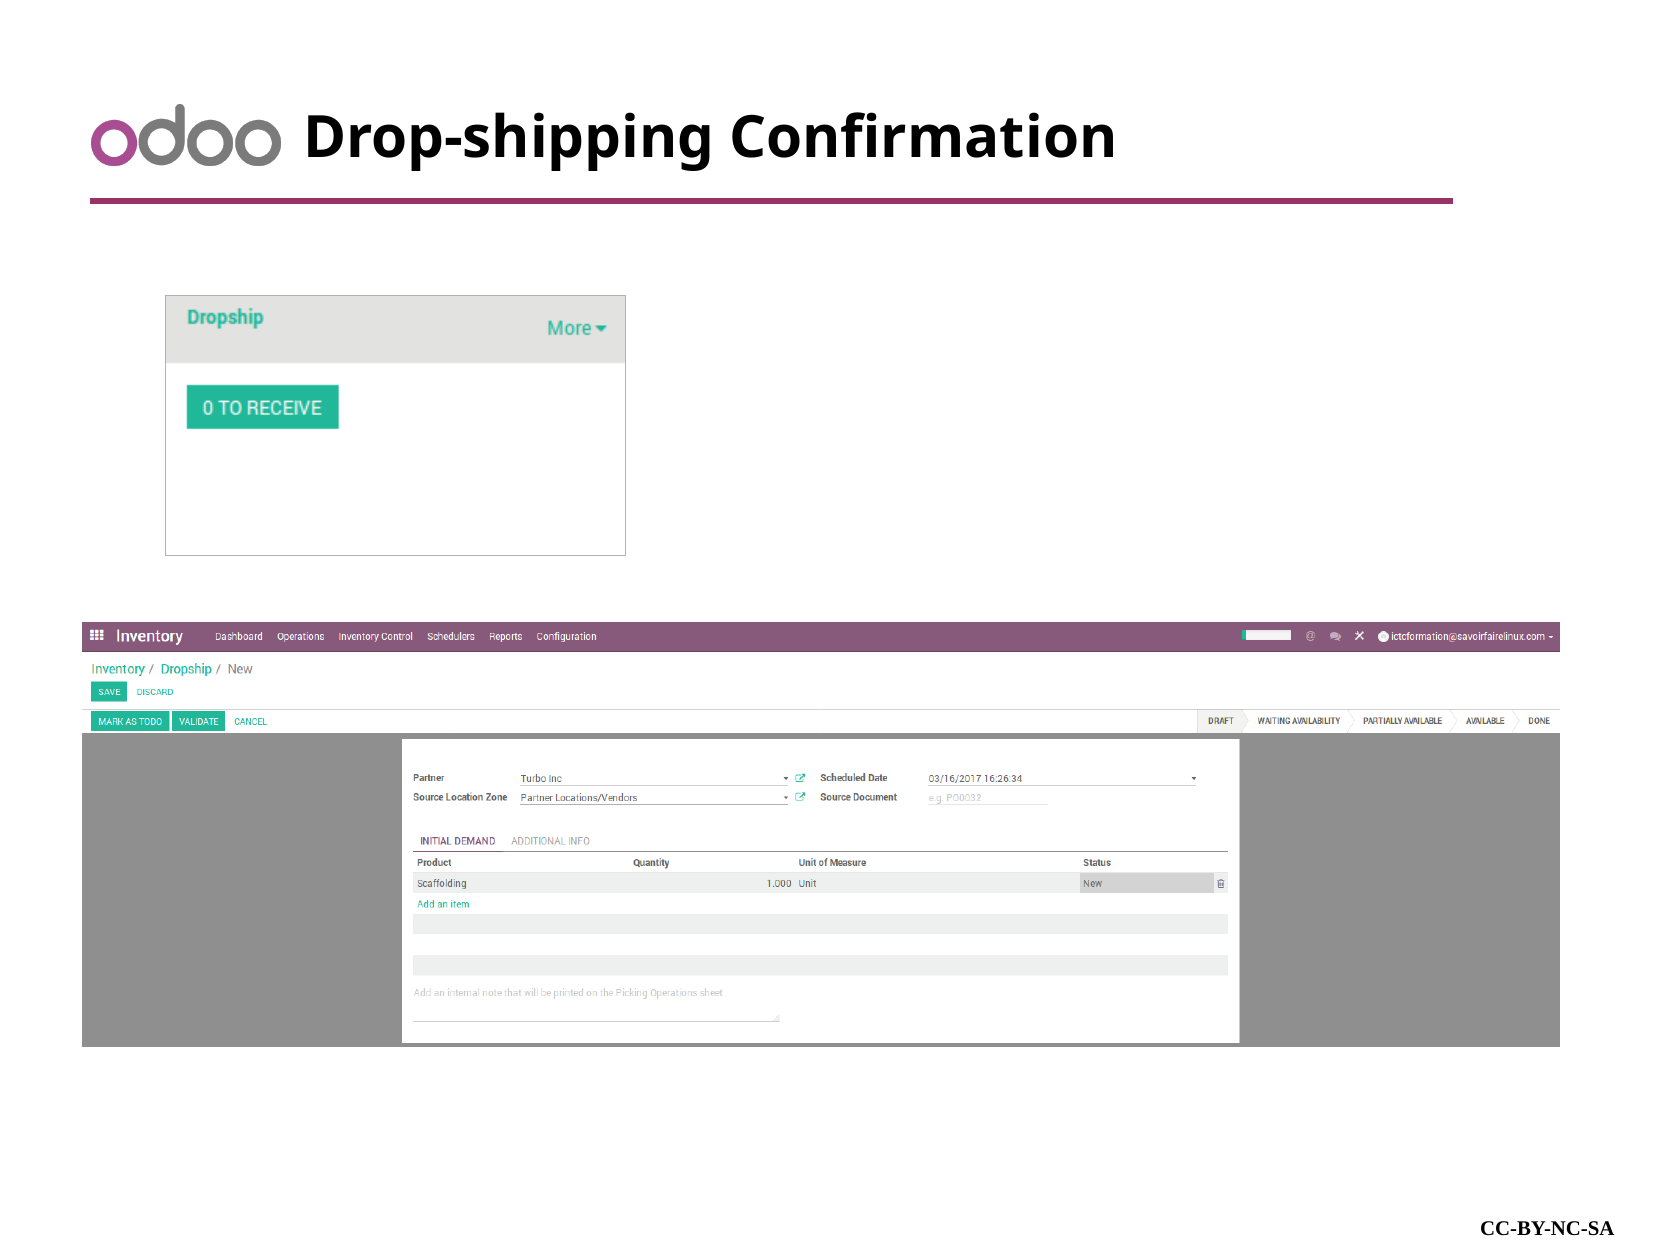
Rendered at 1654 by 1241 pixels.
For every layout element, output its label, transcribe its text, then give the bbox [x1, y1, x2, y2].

picture [82, 622, 1560, 1047]
picture [165, 295, 626, 556]
title Drop-shipping Confirmation [303, 31, 1566, 239]
picture [91, 104, 281, 166]
